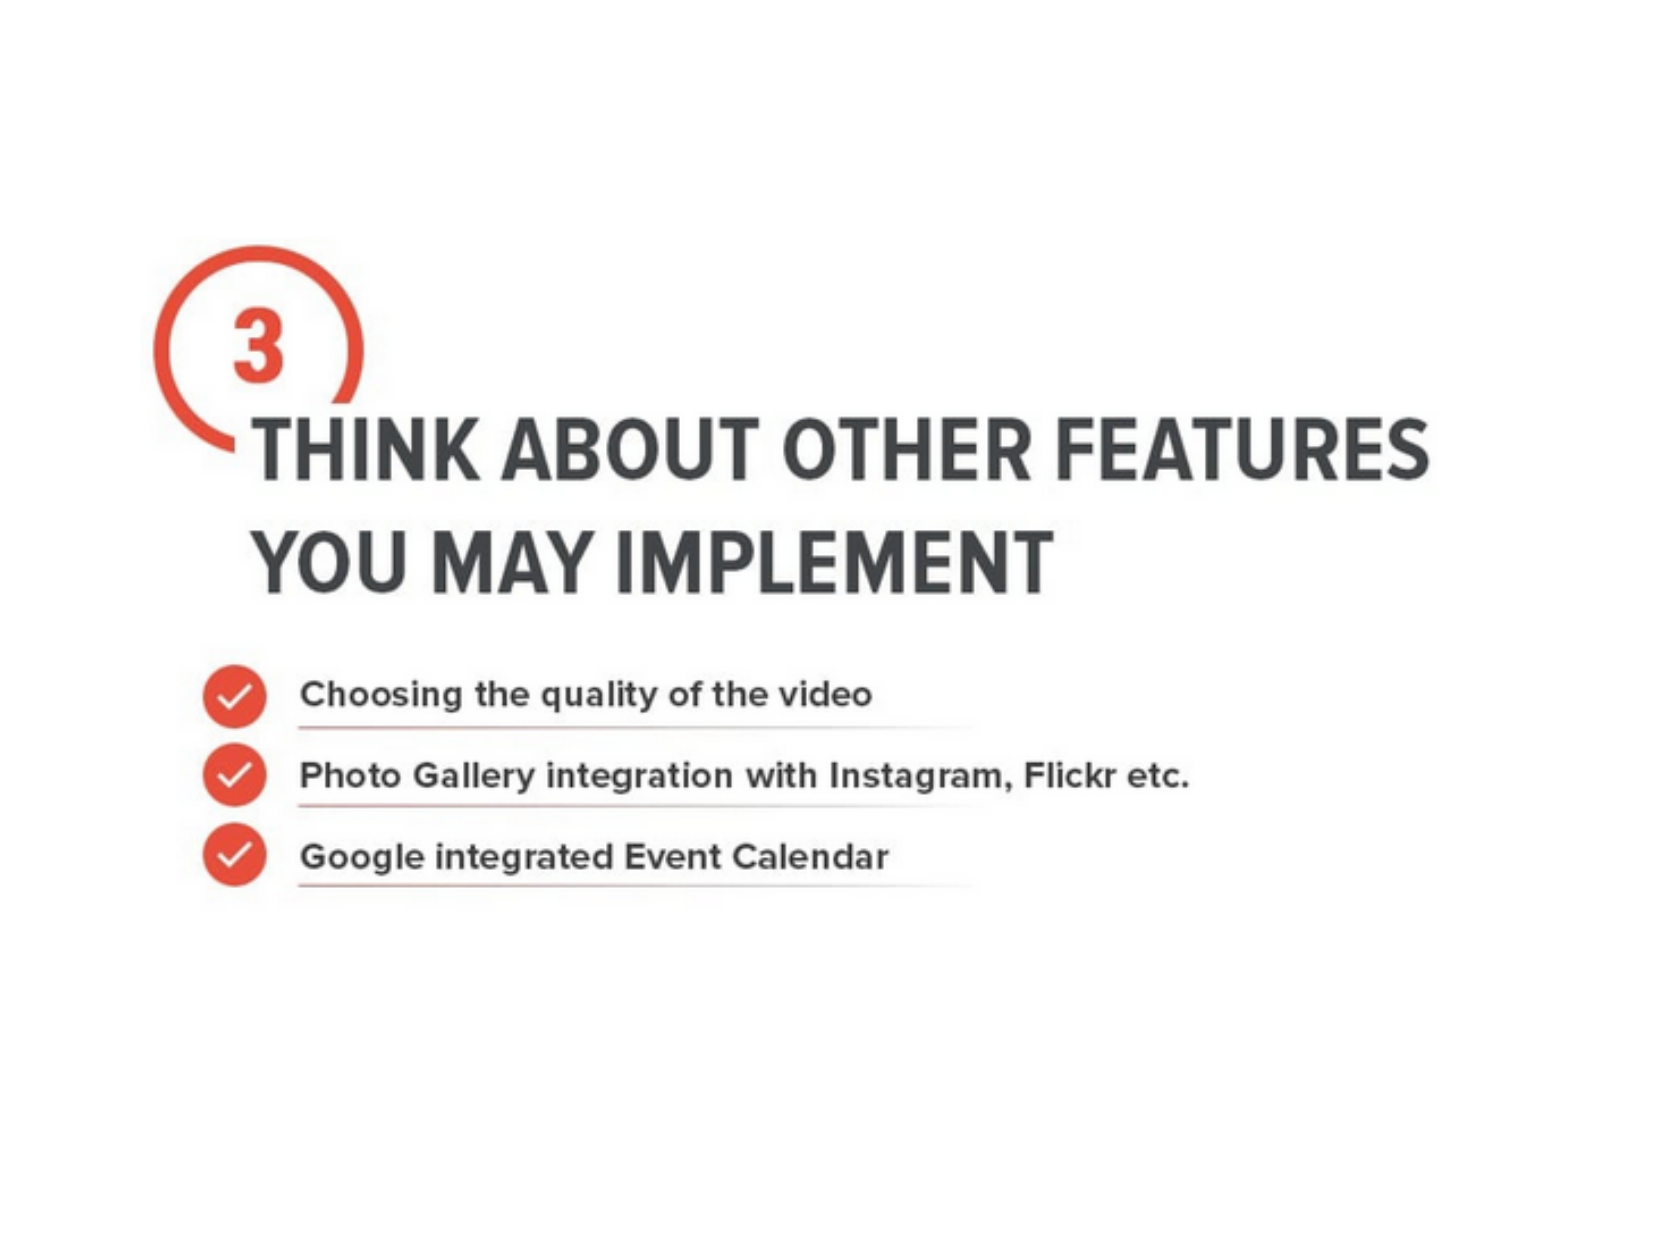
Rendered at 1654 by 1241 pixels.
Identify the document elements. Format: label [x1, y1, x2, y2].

picture [140, 236, 1560, 922]
